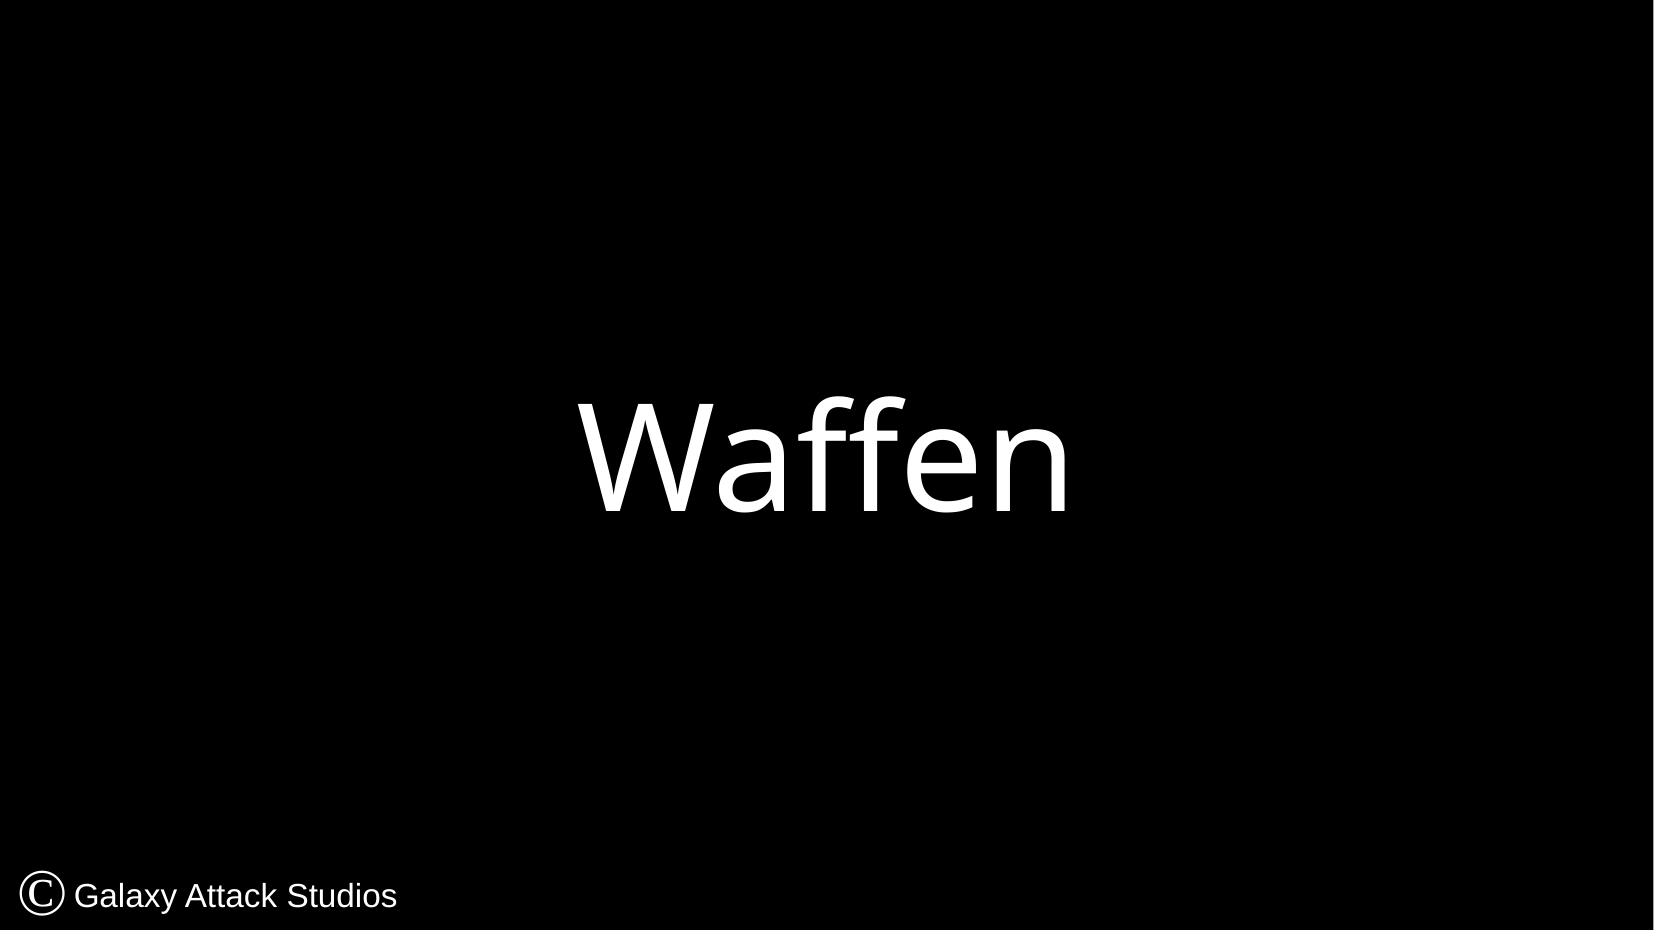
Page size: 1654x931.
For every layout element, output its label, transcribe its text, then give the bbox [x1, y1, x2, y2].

title Waffen [82, 37, 1571, 869]
